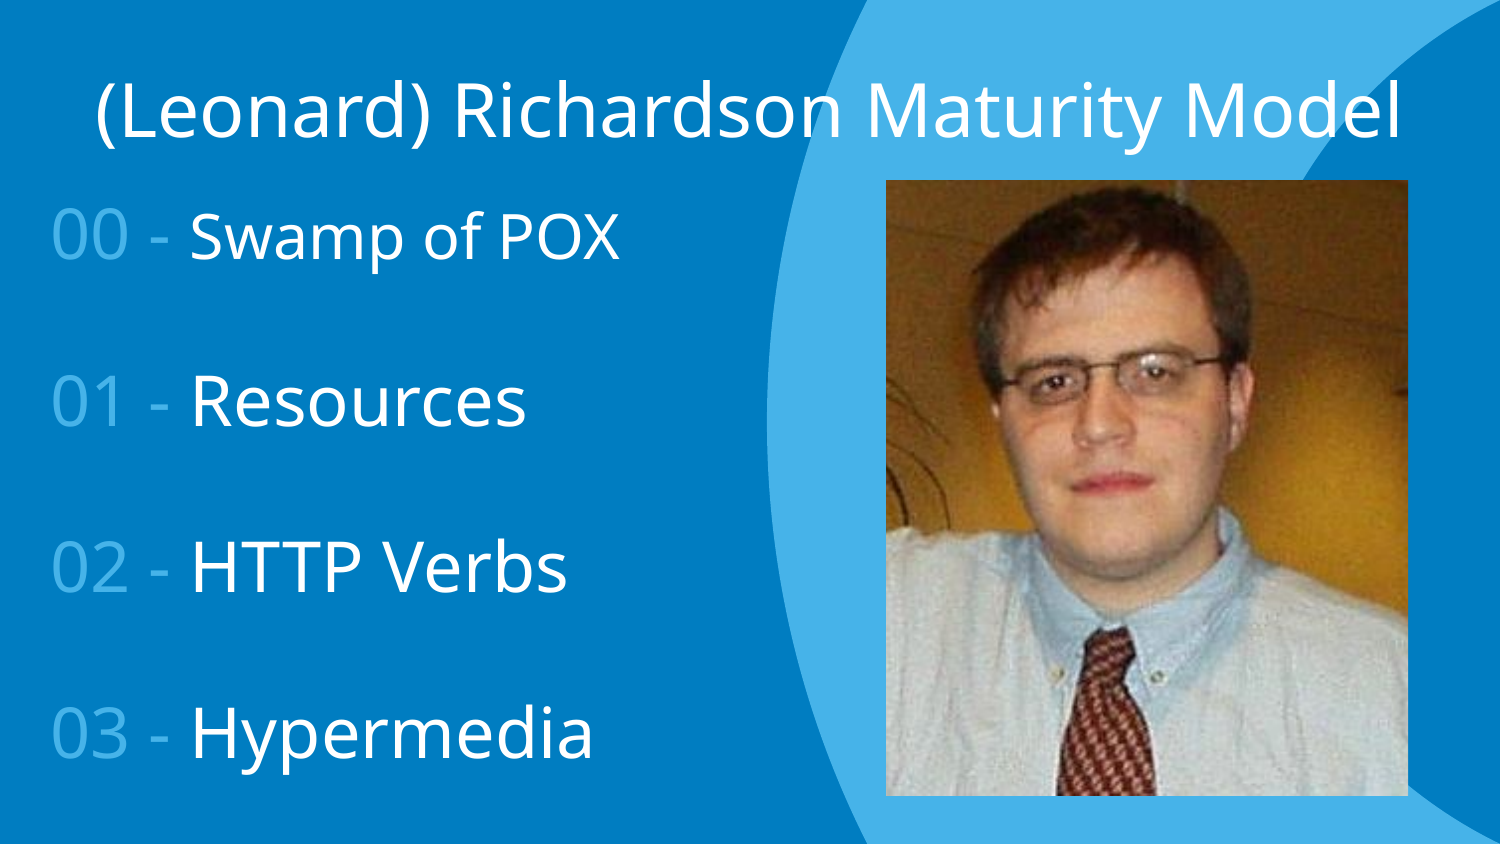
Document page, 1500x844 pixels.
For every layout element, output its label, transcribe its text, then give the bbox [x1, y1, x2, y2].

title (Leonard) Richardson Maturity Model [50, 44, 1450, 174]
list 00 - Swamp of POX 01 - Resources 02 - HTTP Verbs 03 - Hypermedia [50, 184, 734, 785]
picture [886, 180, 1409, 796]
